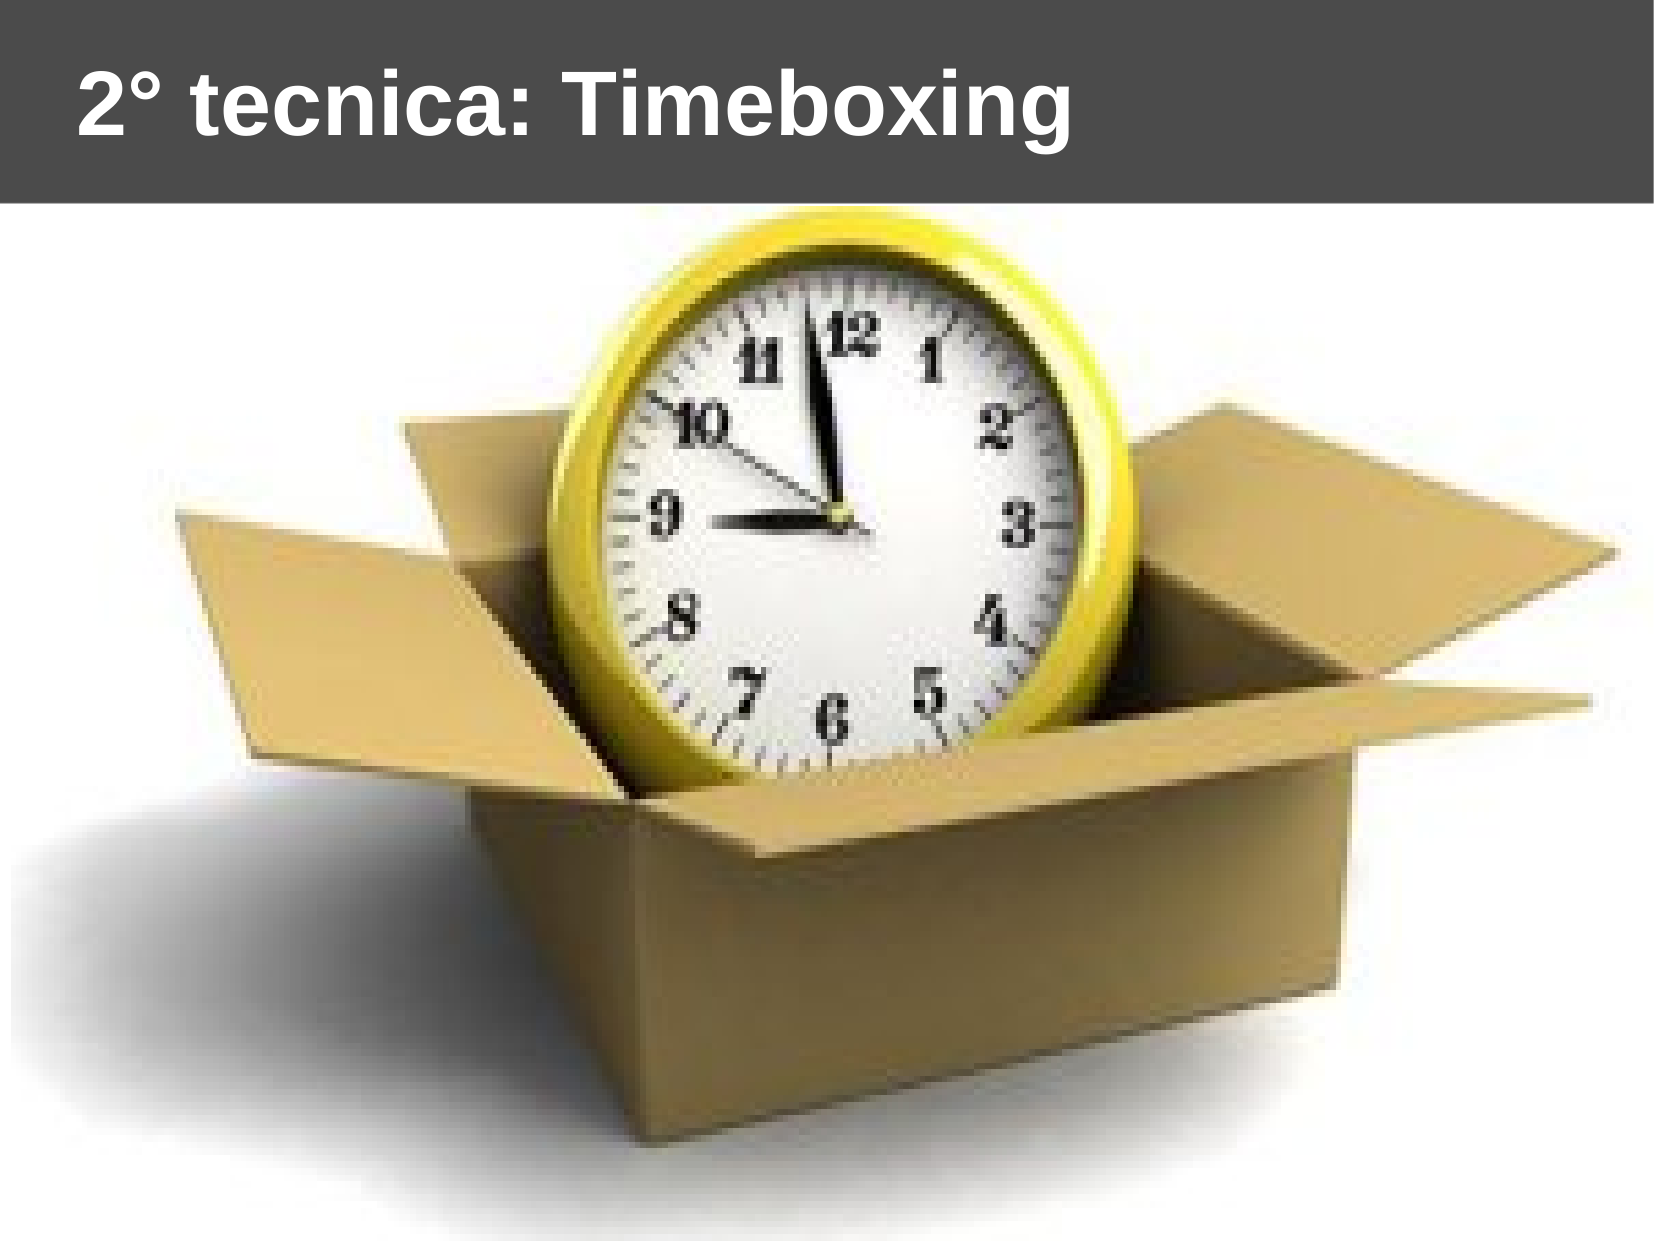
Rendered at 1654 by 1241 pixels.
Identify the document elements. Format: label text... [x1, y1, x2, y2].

picture [0, 0, 1654, 1241]
title 2° tecnica: Timeboxing [76, 0, 1565, 206]
